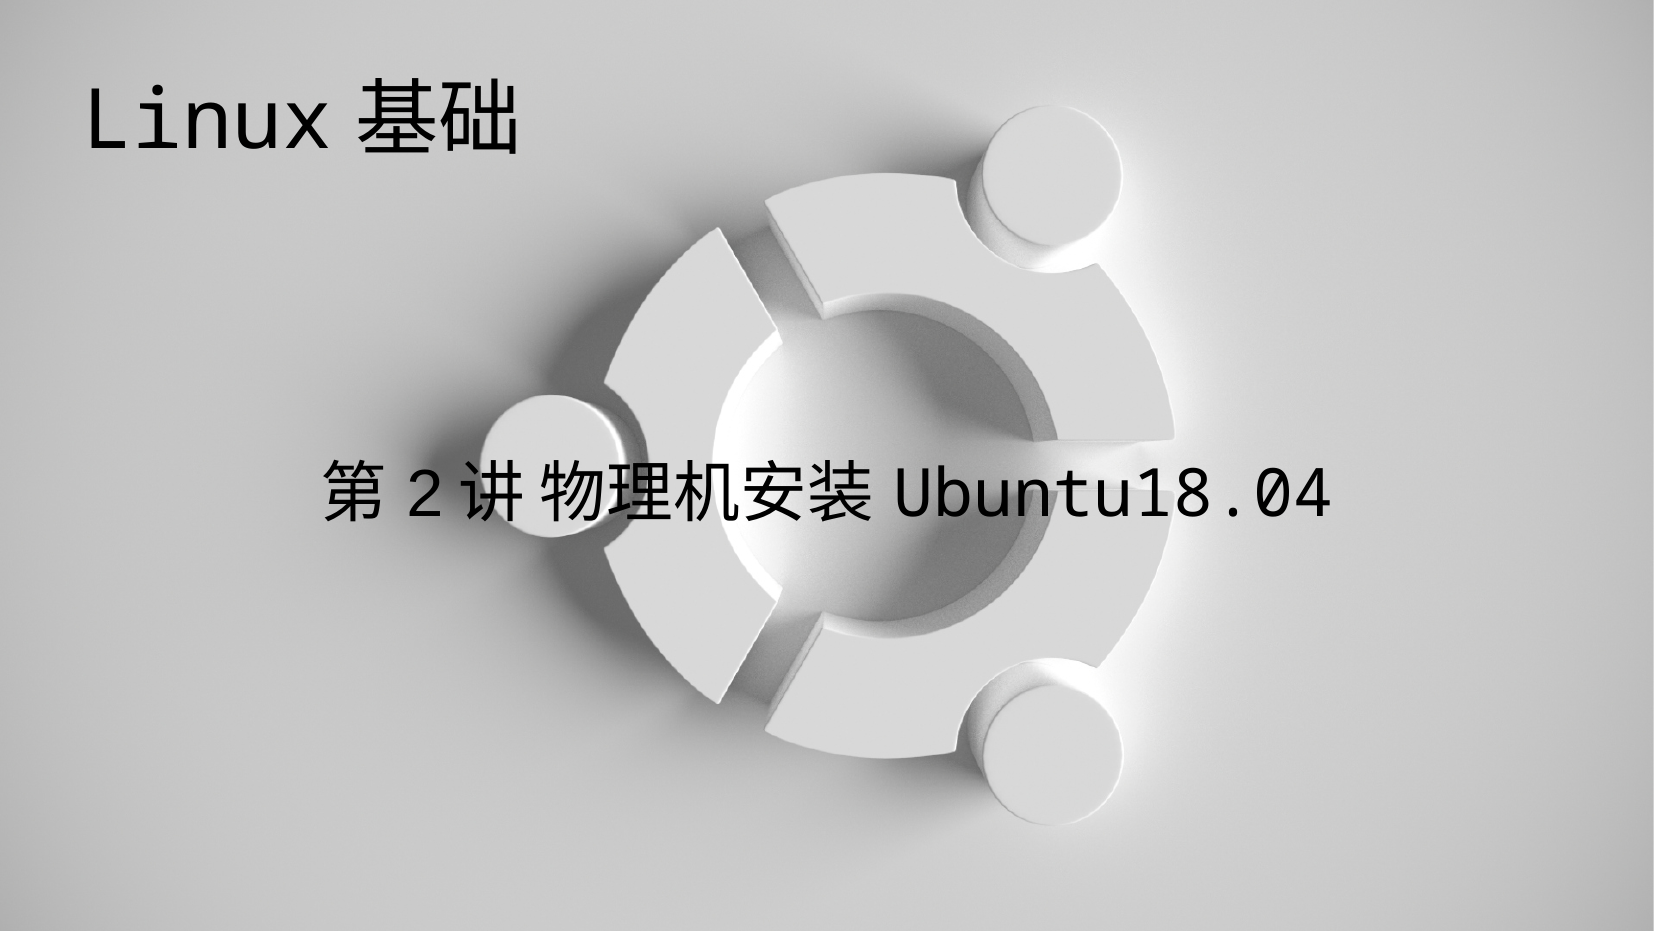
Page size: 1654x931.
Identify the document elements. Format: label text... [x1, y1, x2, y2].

title Linux基础 [82, 37, 1571, 189]
subtitle 第2讲 物理机安装Ubuntu18.04 [82, 217, 1571, 758]
picture [0, 0, 1654, 931]
